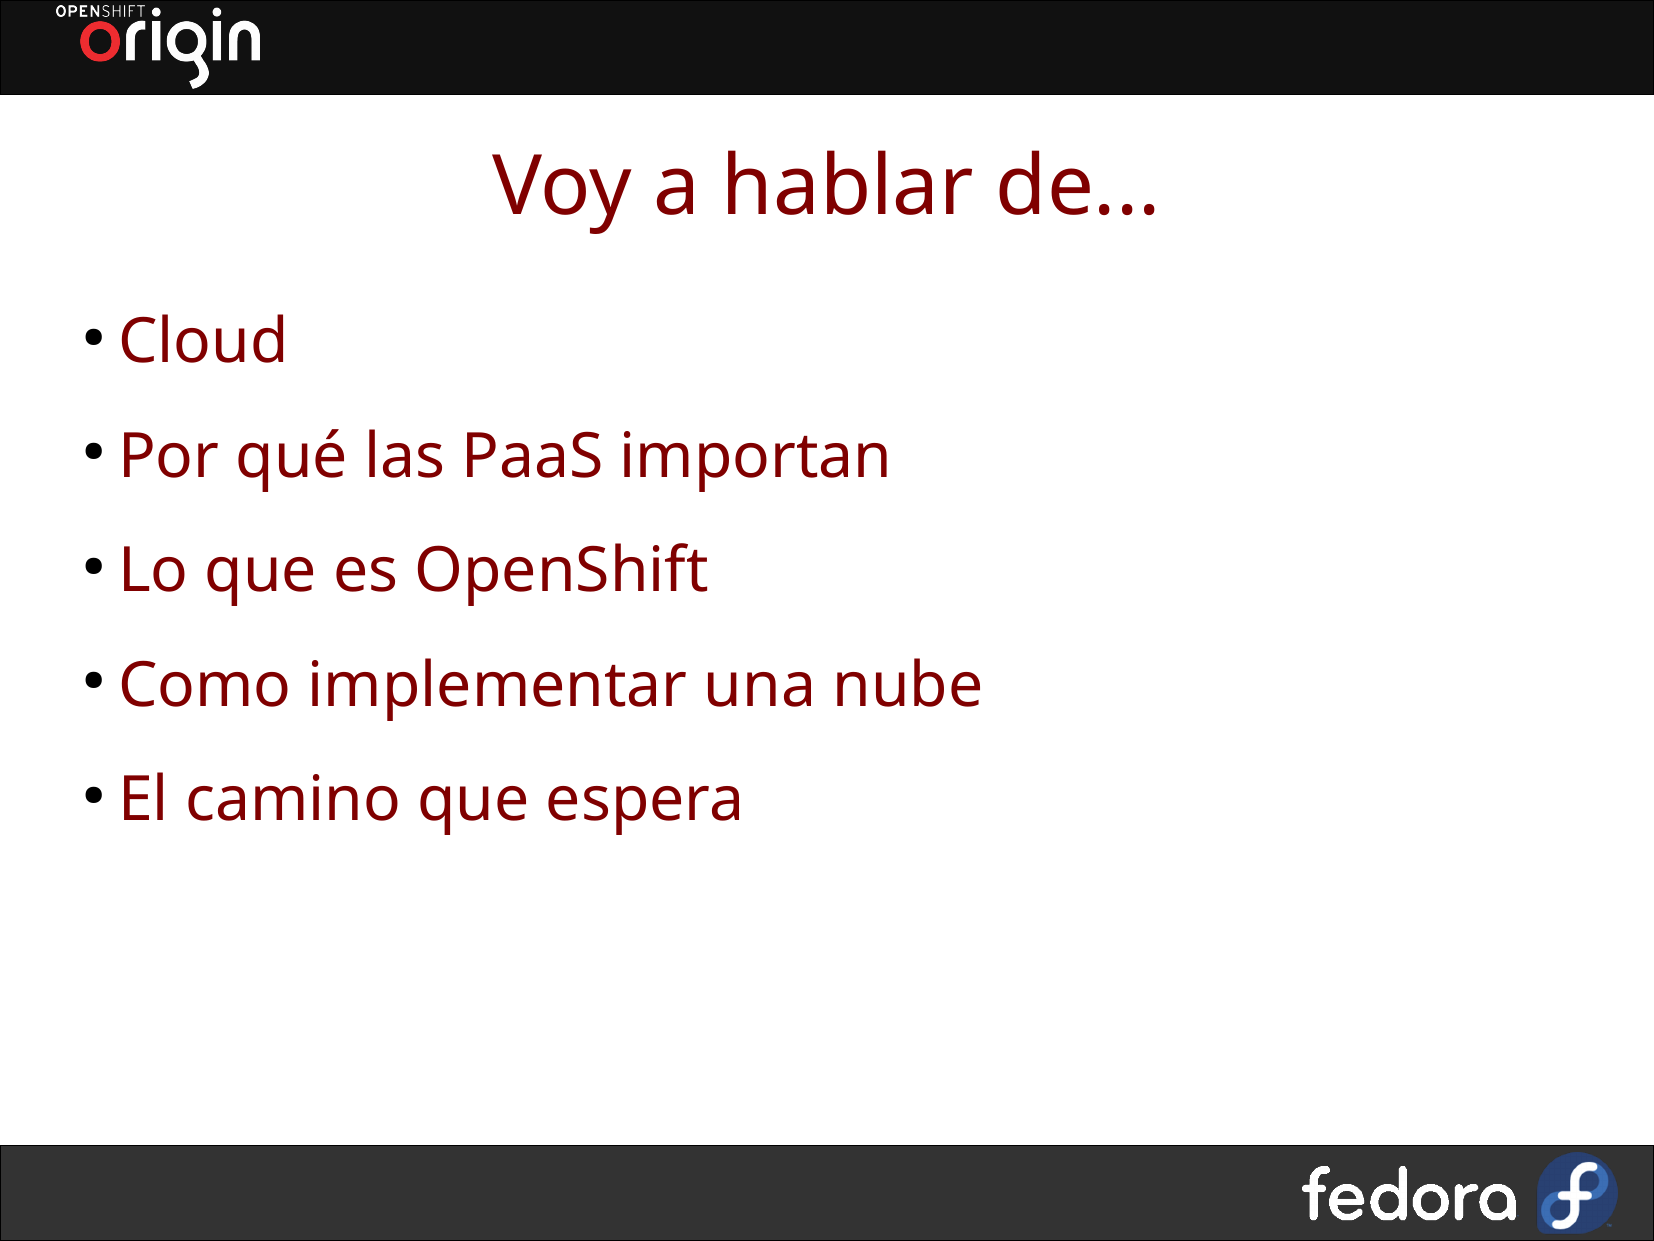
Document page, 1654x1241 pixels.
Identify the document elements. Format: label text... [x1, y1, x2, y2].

picture [1299, 1151, 1619, 1235]
subtitle Cloud Por qué las PaaS importan Lo que es OpenShift Como implementar una nube El camino que espera [82, 296, 1571, 1099]
title Voy a hablar de... [82, 78, 1571, 287]
picture [56, 5, 260, 89]
